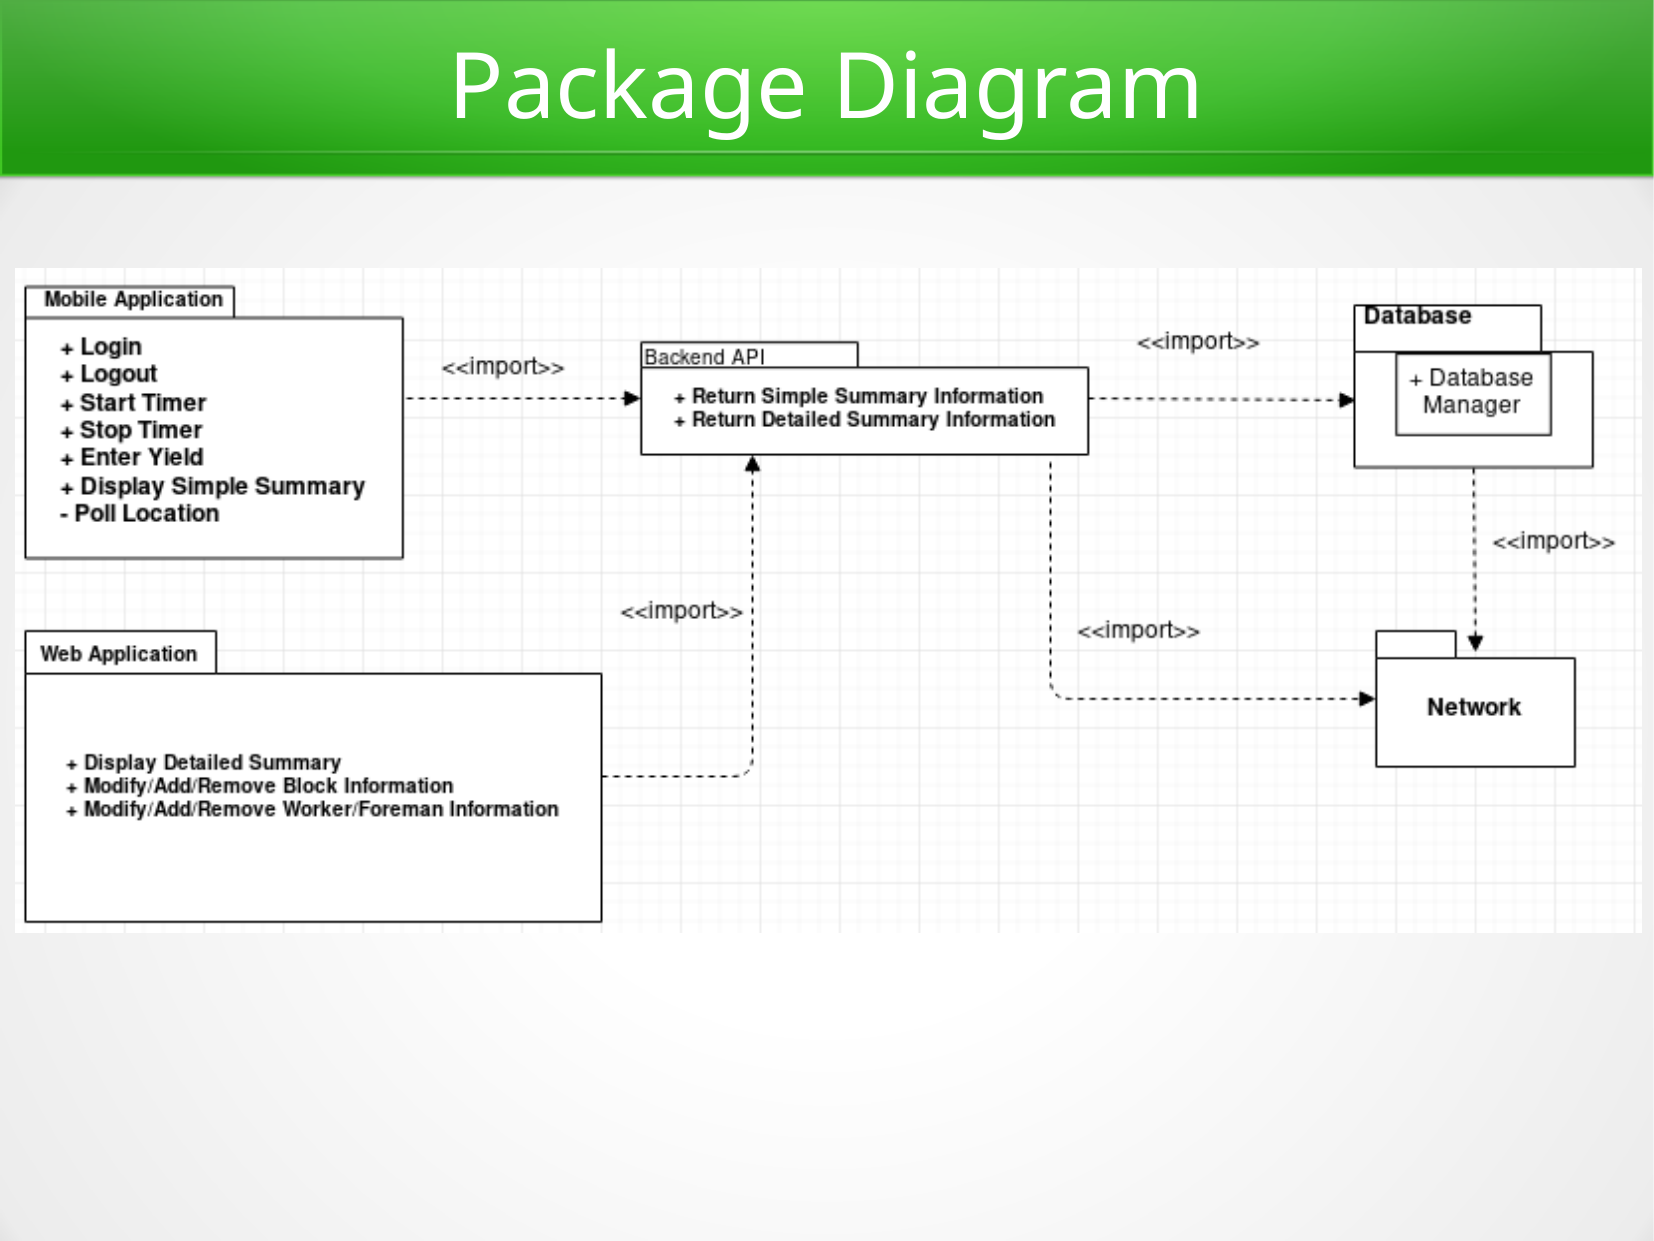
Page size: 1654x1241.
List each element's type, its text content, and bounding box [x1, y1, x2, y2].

title Package Diagram [82, 11, 1571, 154]
picture [0, 0, 1654, 1241]
